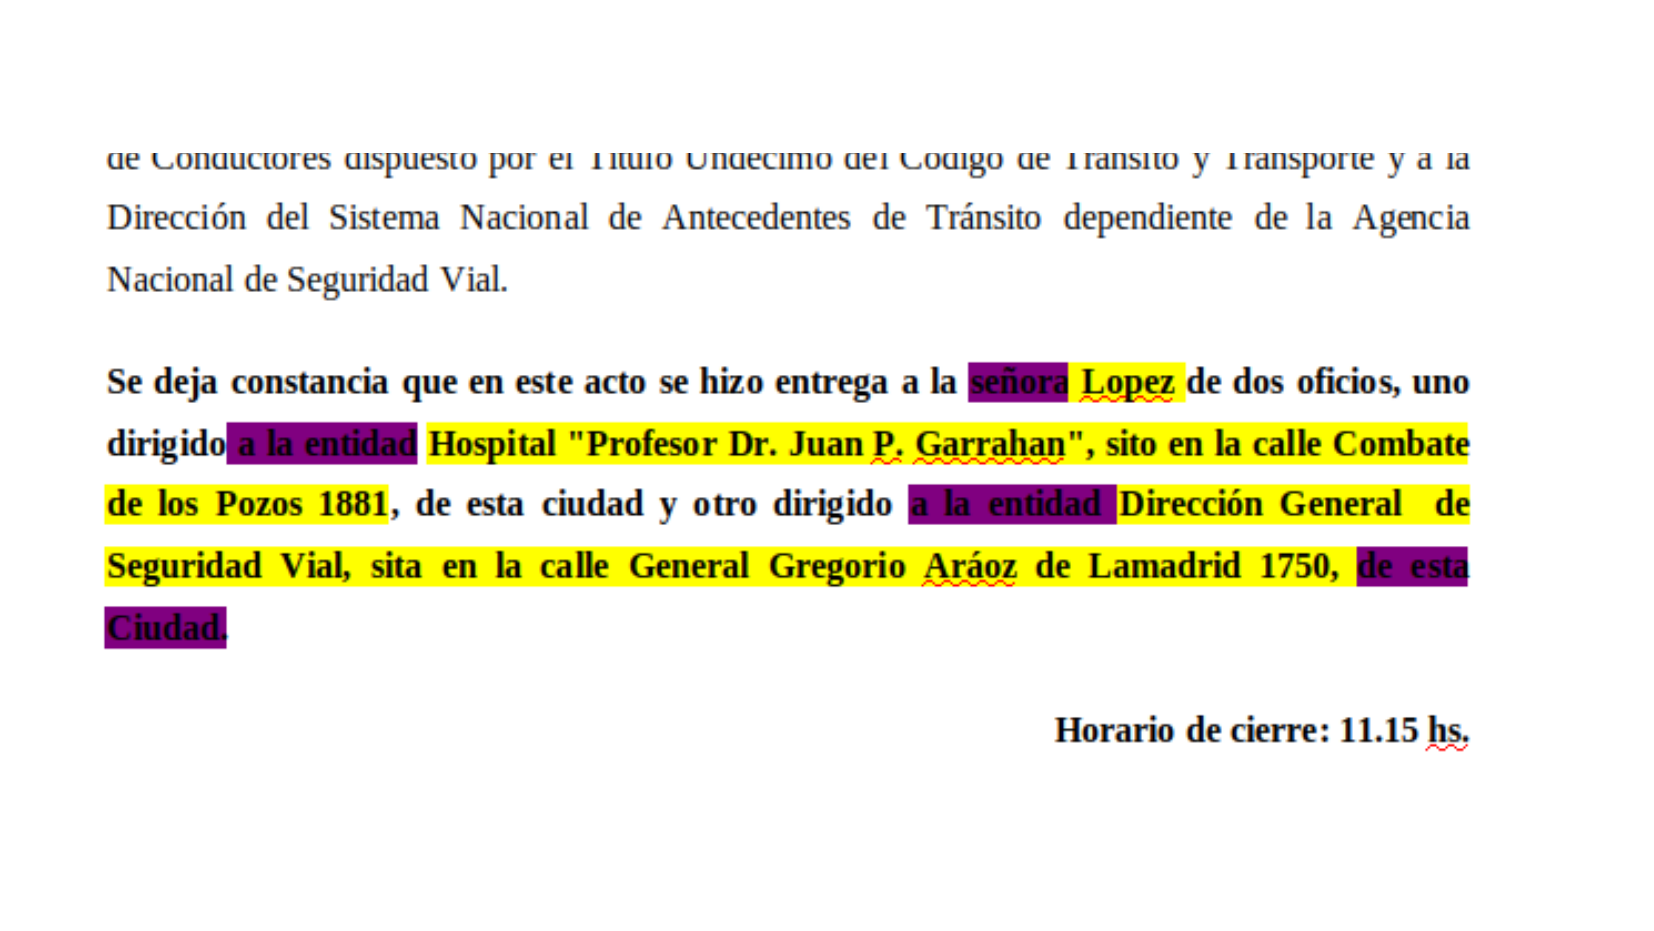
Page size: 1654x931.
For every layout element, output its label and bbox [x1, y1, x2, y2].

picture [53, 153, 1548, 804]
